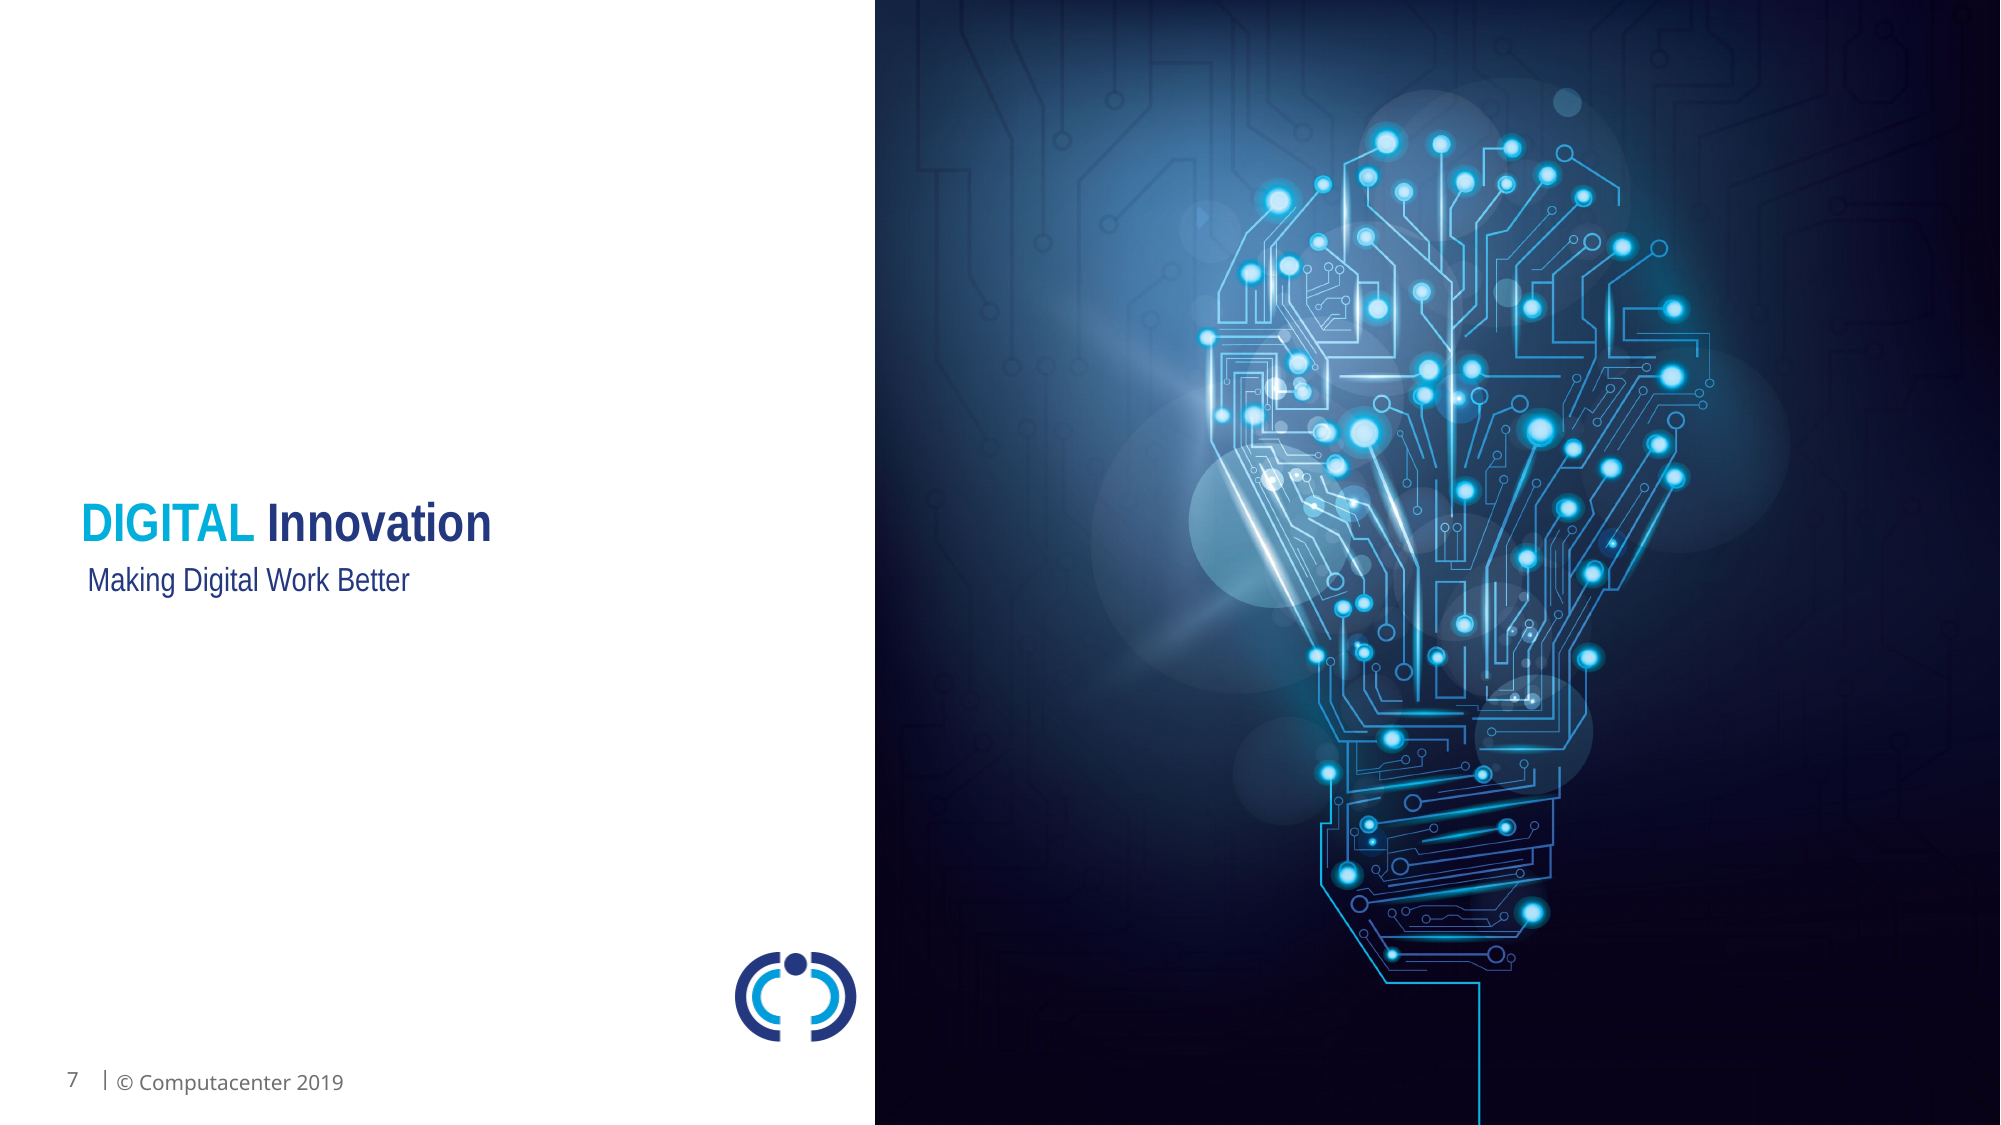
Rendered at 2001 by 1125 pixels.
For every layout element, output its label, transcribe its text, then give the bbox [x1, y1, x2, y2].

title Digital Innovation [66, 485, 875, 563]
picture [875, 0, 2000, 1125]
text_box Making Digital Work Better [72, 551, 444, 607]
text_box © Computacenter 2019 [116, 1061, 875, 1097]
text_box 7 [66, 1059, 103, 1096]
